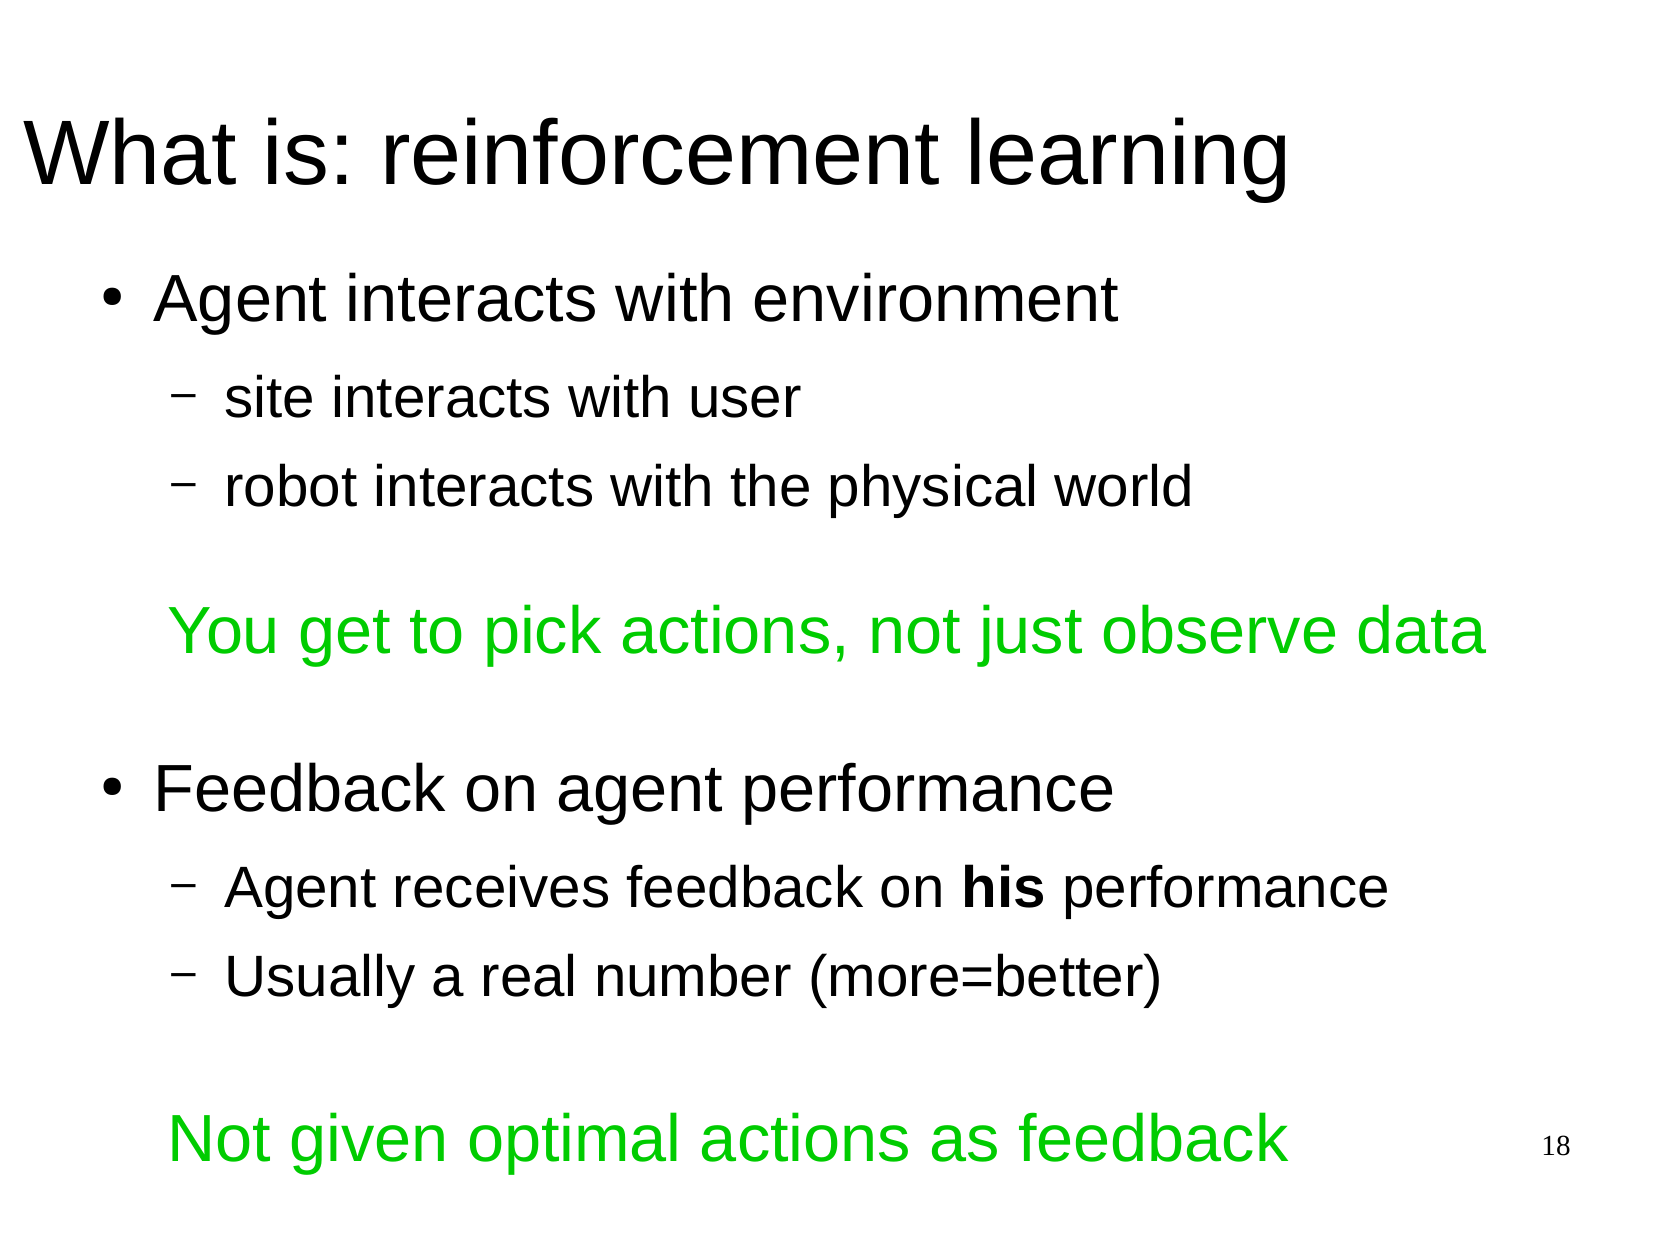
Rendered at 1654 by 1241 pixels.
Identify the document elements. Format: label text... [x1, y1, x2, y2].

text_box You get to pick actions, not just observe data [152, 585, 1507, 676]
list Agent interacts with environment site interacts with user robot interacts with the physical world Feedback on agent performance Agent receives feedback on his performance Usually a real number (more=better) [82, 260, 1571, 1211]
title What is: reinforcement learning [23, 49, 1512, 257]
text_box Not given optimal actions as feedback [152, 1093, 1309, 1241]
